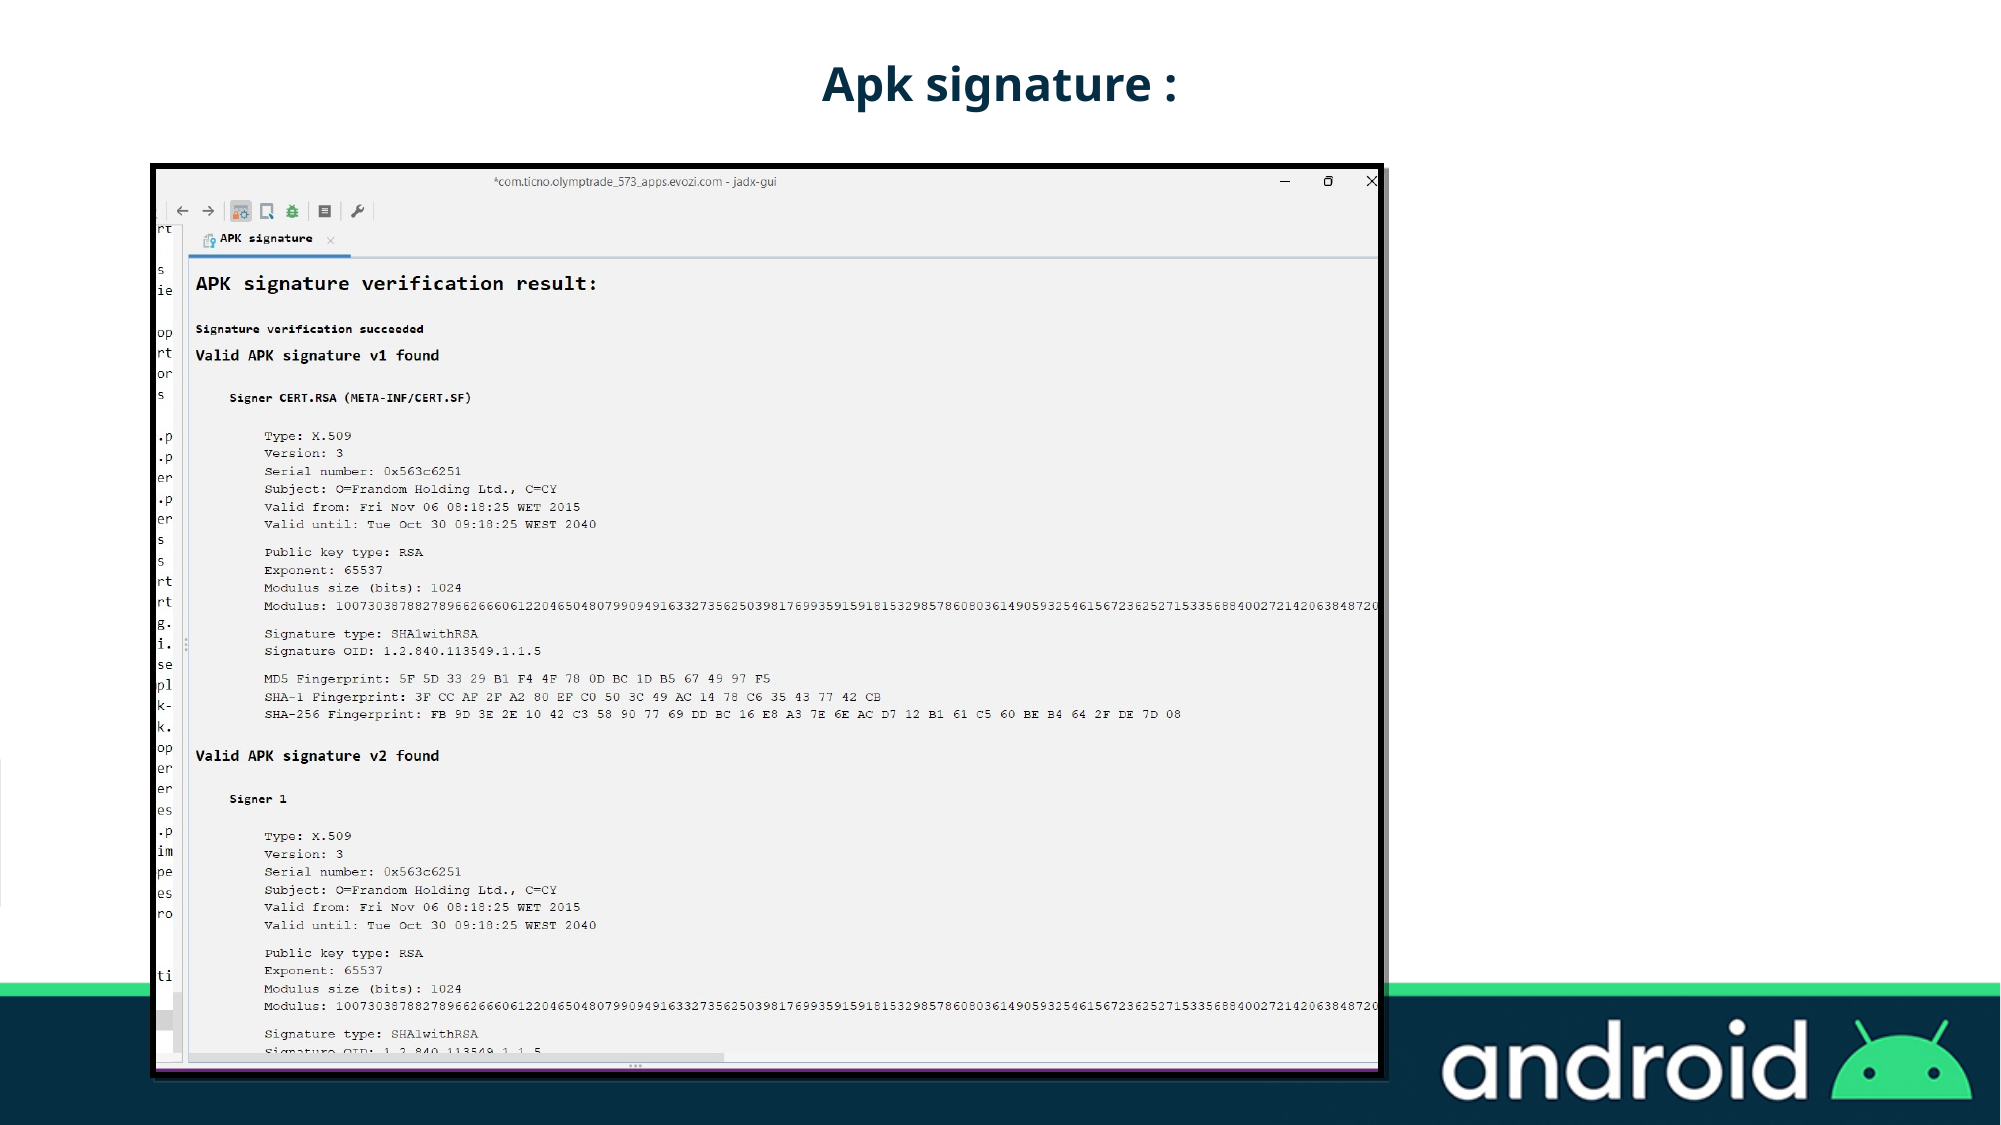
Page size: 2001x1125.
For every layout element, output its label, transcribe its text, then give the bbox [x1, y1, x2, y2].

title Apk signature : [137, 53, 1863, 177]
picture [155, 168, 1378, 1072]
